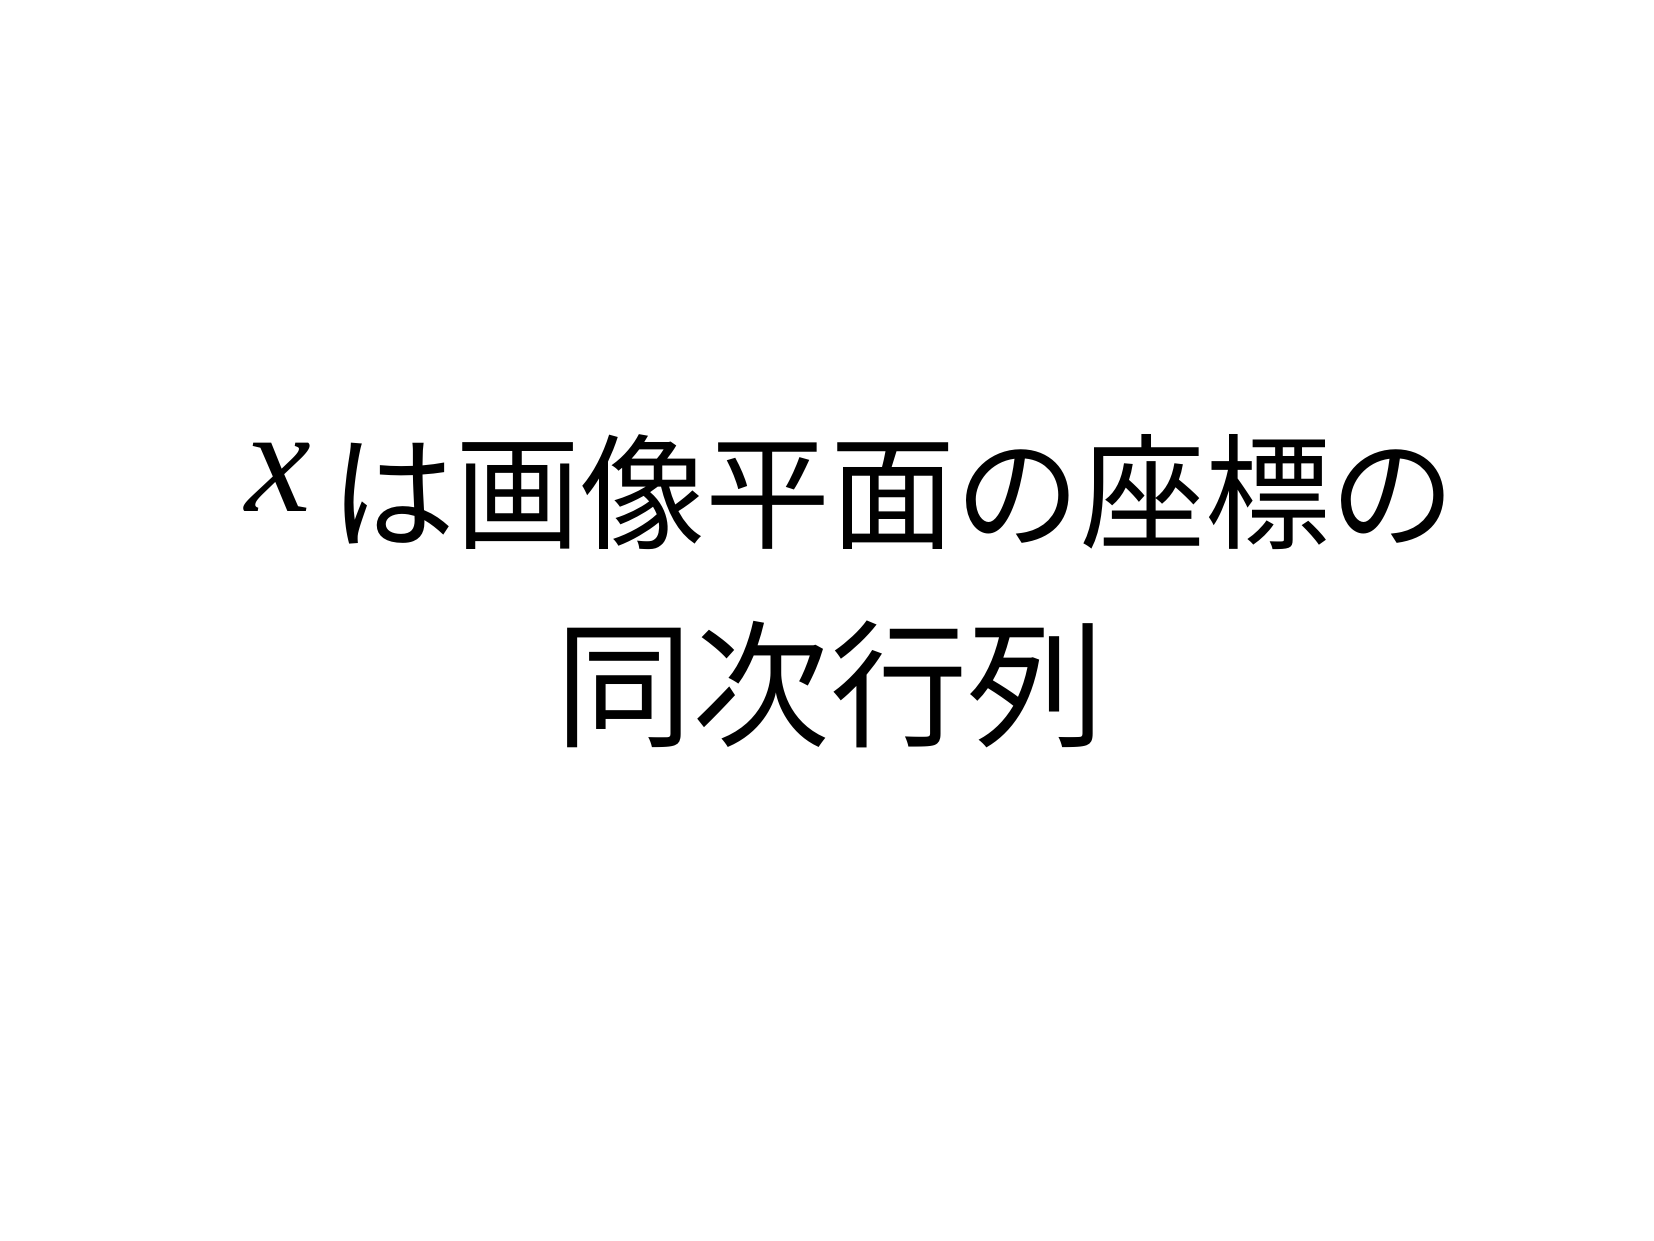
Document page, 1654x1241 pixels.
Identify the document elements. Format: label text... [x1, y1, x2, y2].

title 同次行列 [555, 572, 1134, 780]
title は画像平面の座標の [330, 391, 1518, 579]
chart [226, 377, 324, 544]
